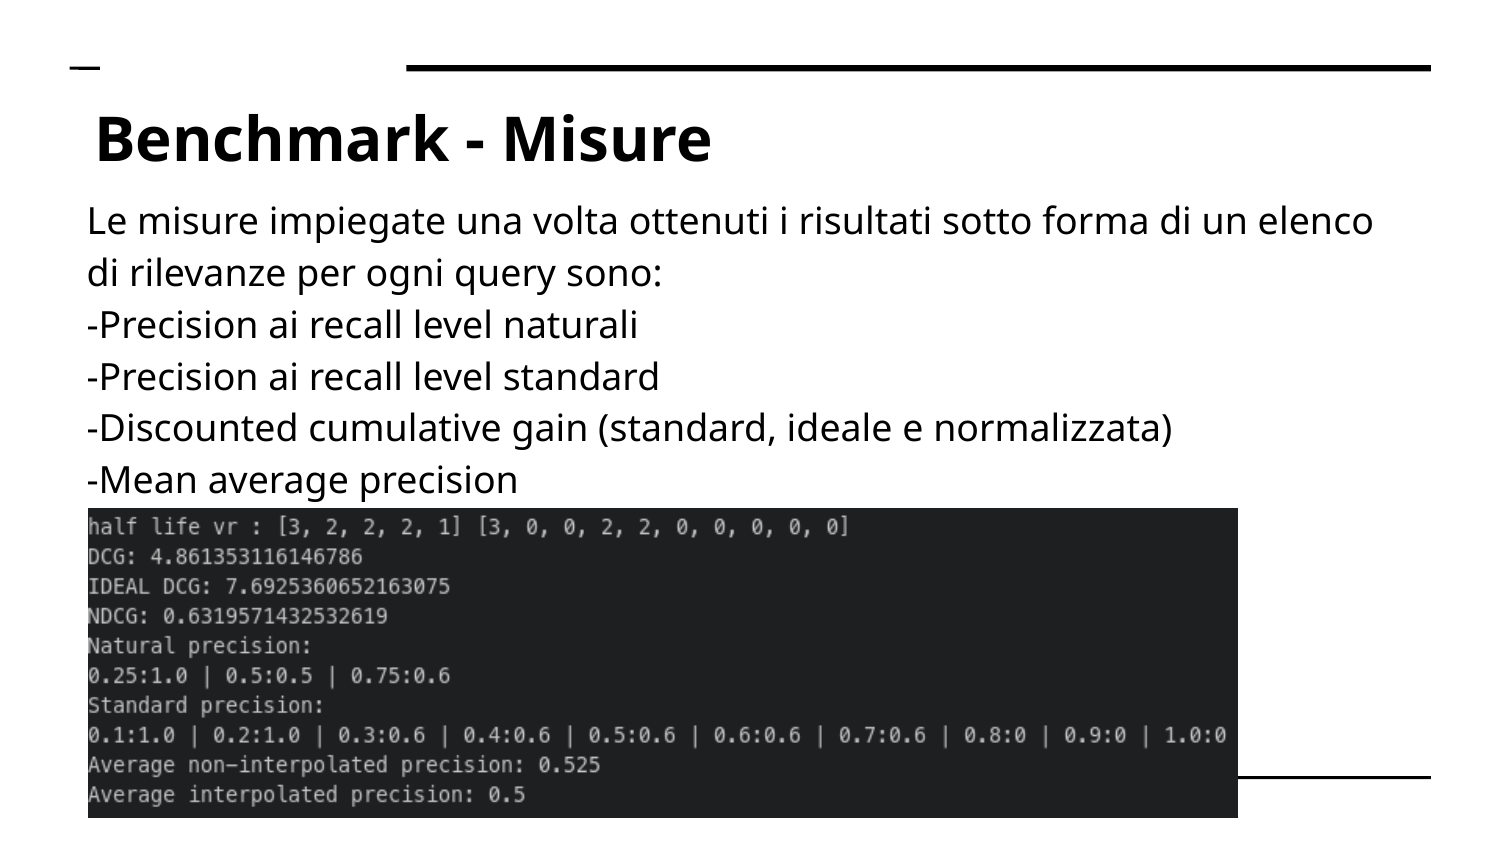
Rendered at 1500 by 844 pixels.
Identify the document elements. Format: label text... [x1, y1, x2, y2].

title Benchmark - Misure [79, 84, 1117, 175]
list Le misure impiegate una volta ottenuti i risultati sotto forma di un elenco di rilevanze per ogni query sono: -Precision ai recall level naturali -Precision ai recall level standard -Discounted cumulative gain (standard, ideale e normalizzata) -Mean average precision [71, 175, 1431, 669]
picture [88, 508, 1238, 818]
